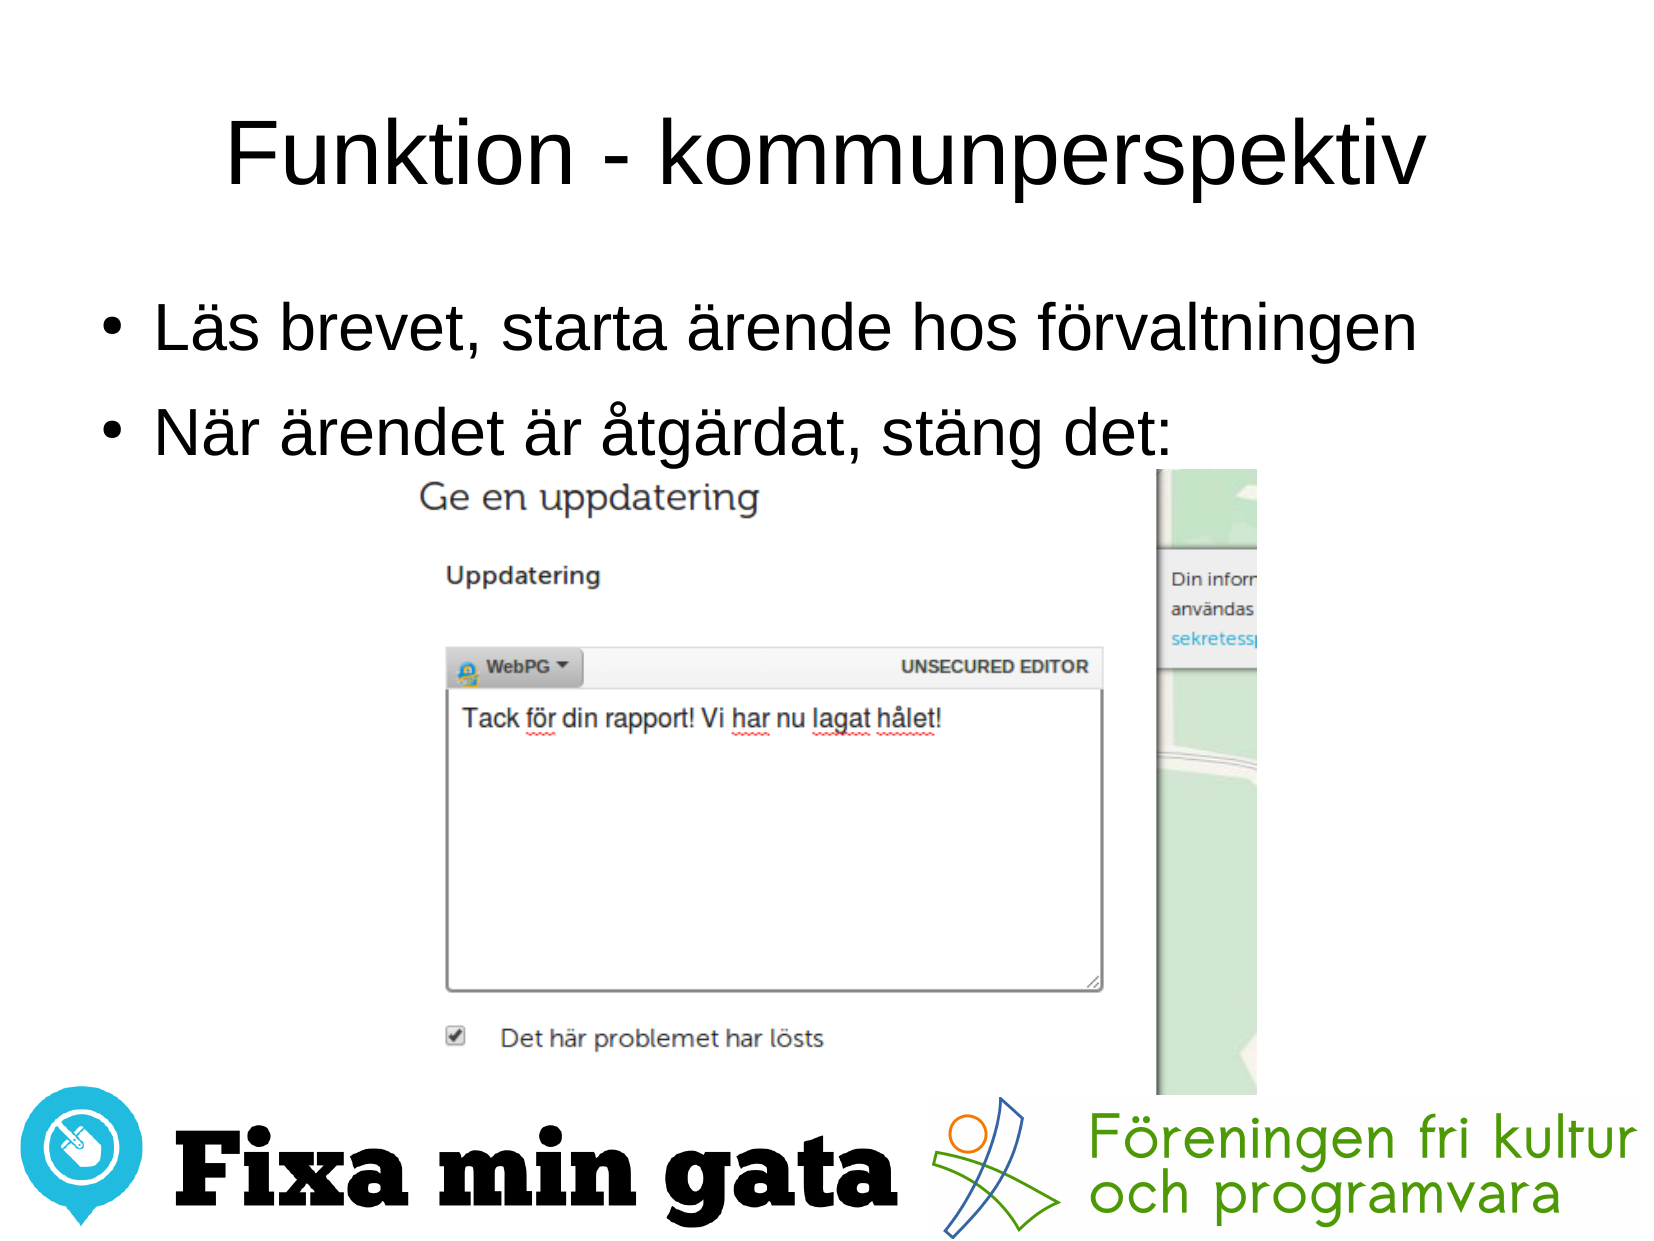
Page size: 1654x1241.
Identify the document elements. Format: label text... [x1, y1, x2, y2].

title Funktion - kommunperspektiv [82, 49, 1571, 257]
list Läs brevet, starta ärende hos förvaltningen När ärendet är åtgärdat, stäng det: [82, 290, 1538, 1010]
picture [4, 469, 1257, 1236]
picture [932, 1097, 1638, 1239]
